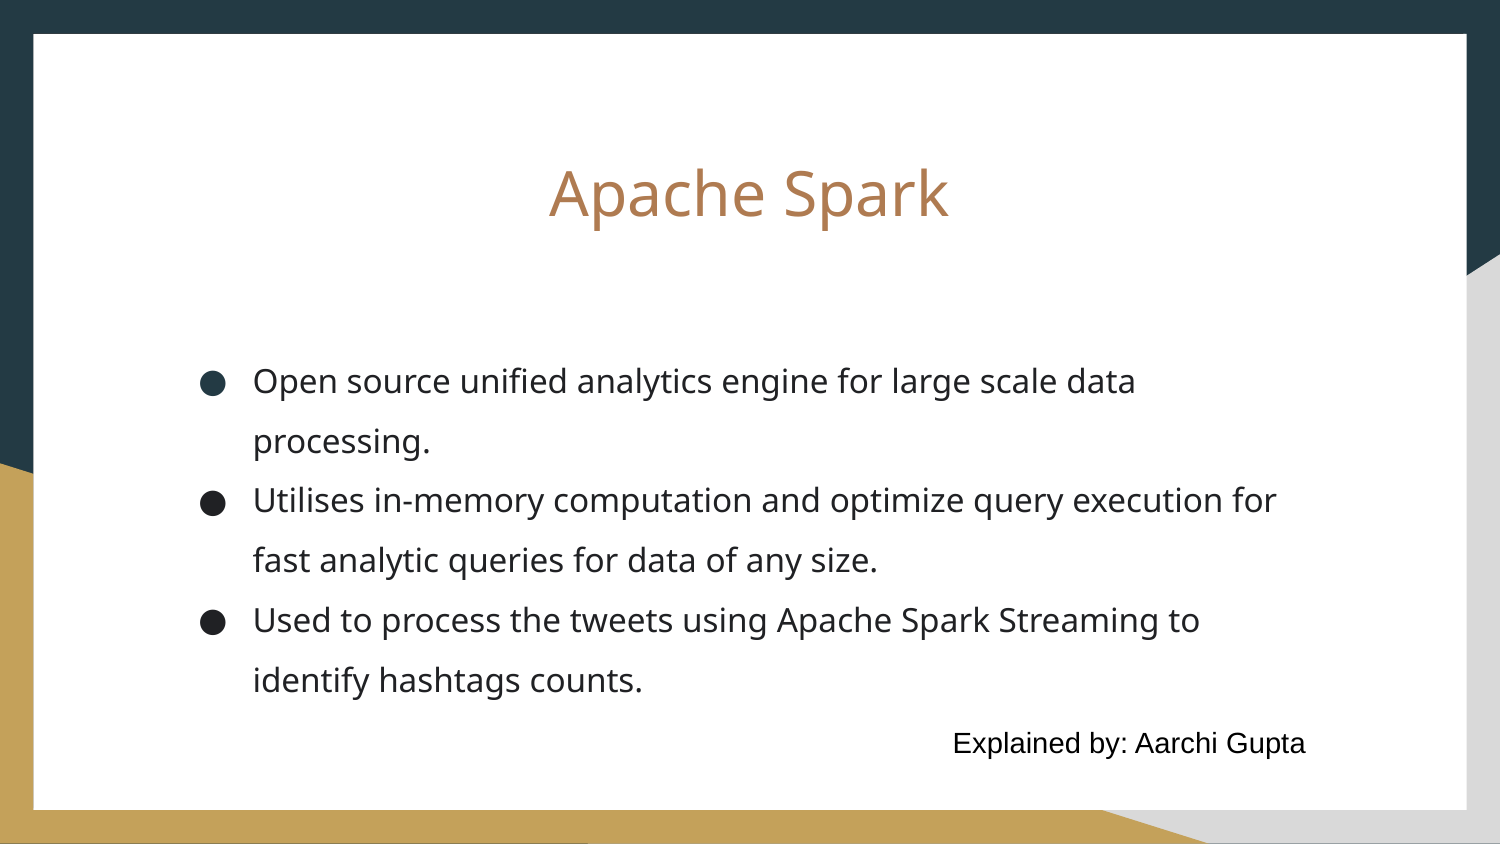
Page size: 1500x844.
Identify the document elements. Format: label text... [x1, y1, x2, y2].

text_box Explained by: Aarchi Gupta [937, 709, 1430, 775]
title Apache Spark [134, 138, 1366, 296]
list Open source unified analytics engine for large scale data processing. Utilises in-memory computation and optimize query execution for fast analytic queries for data of any size. Used to process the tweets using Apache Spark Streaming to identify hashtags counts. [162, 325, 1338, 727]
